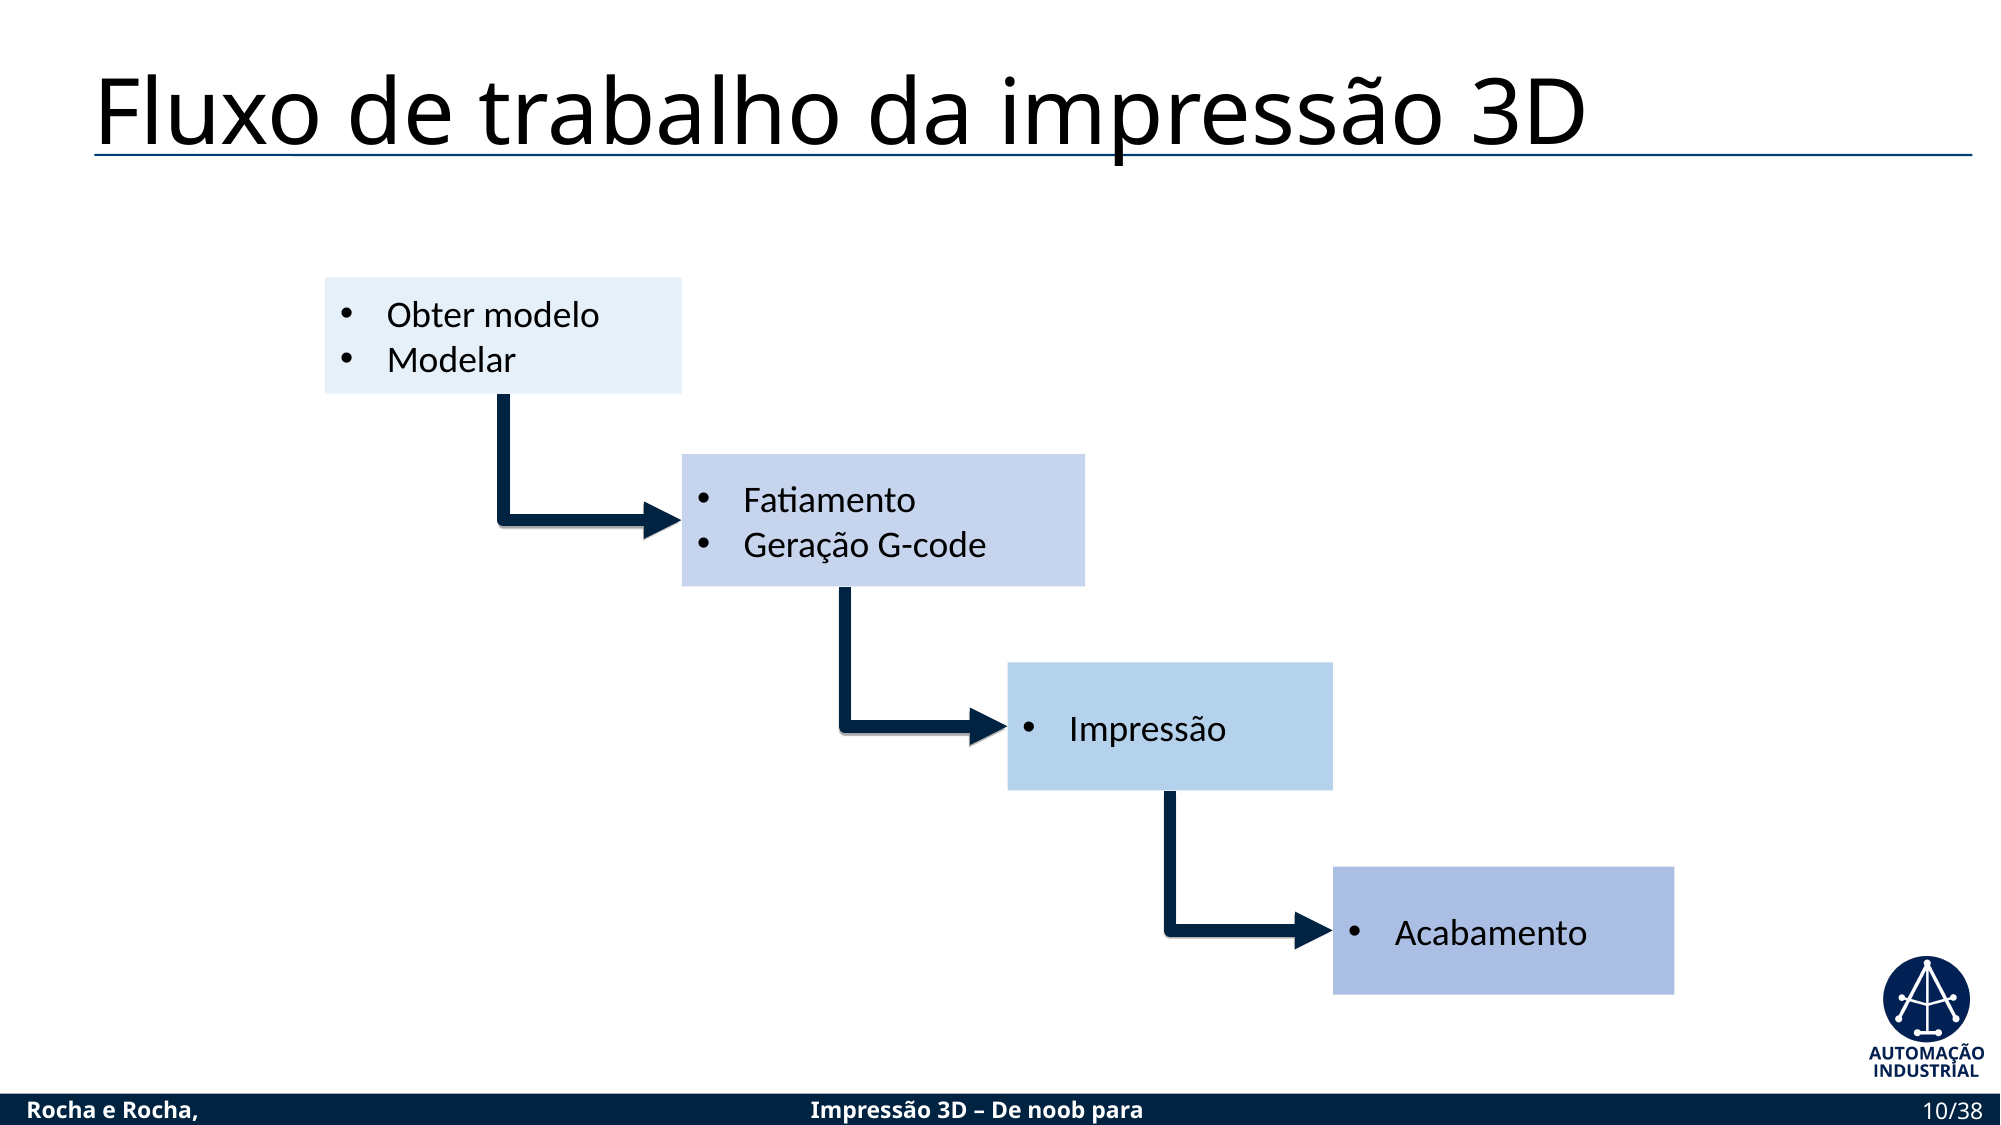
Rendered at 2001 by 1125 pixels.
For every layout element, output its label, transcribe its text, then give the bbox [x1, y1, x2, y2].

text_box Fluxo de trabalho da impressão 3D [78, 6, 1804, 224]
text_box Impressão [1007, 662, 1333, 791]
text_box Obter modelo Modelar [325, 277, 682, 394]
text_box Acabamento [1333, 866, 1675, 995]
text_box Fatiamento Geração G-code [681, 454, 1086, 587]
picture [1869, 956, 1984, 1077]
